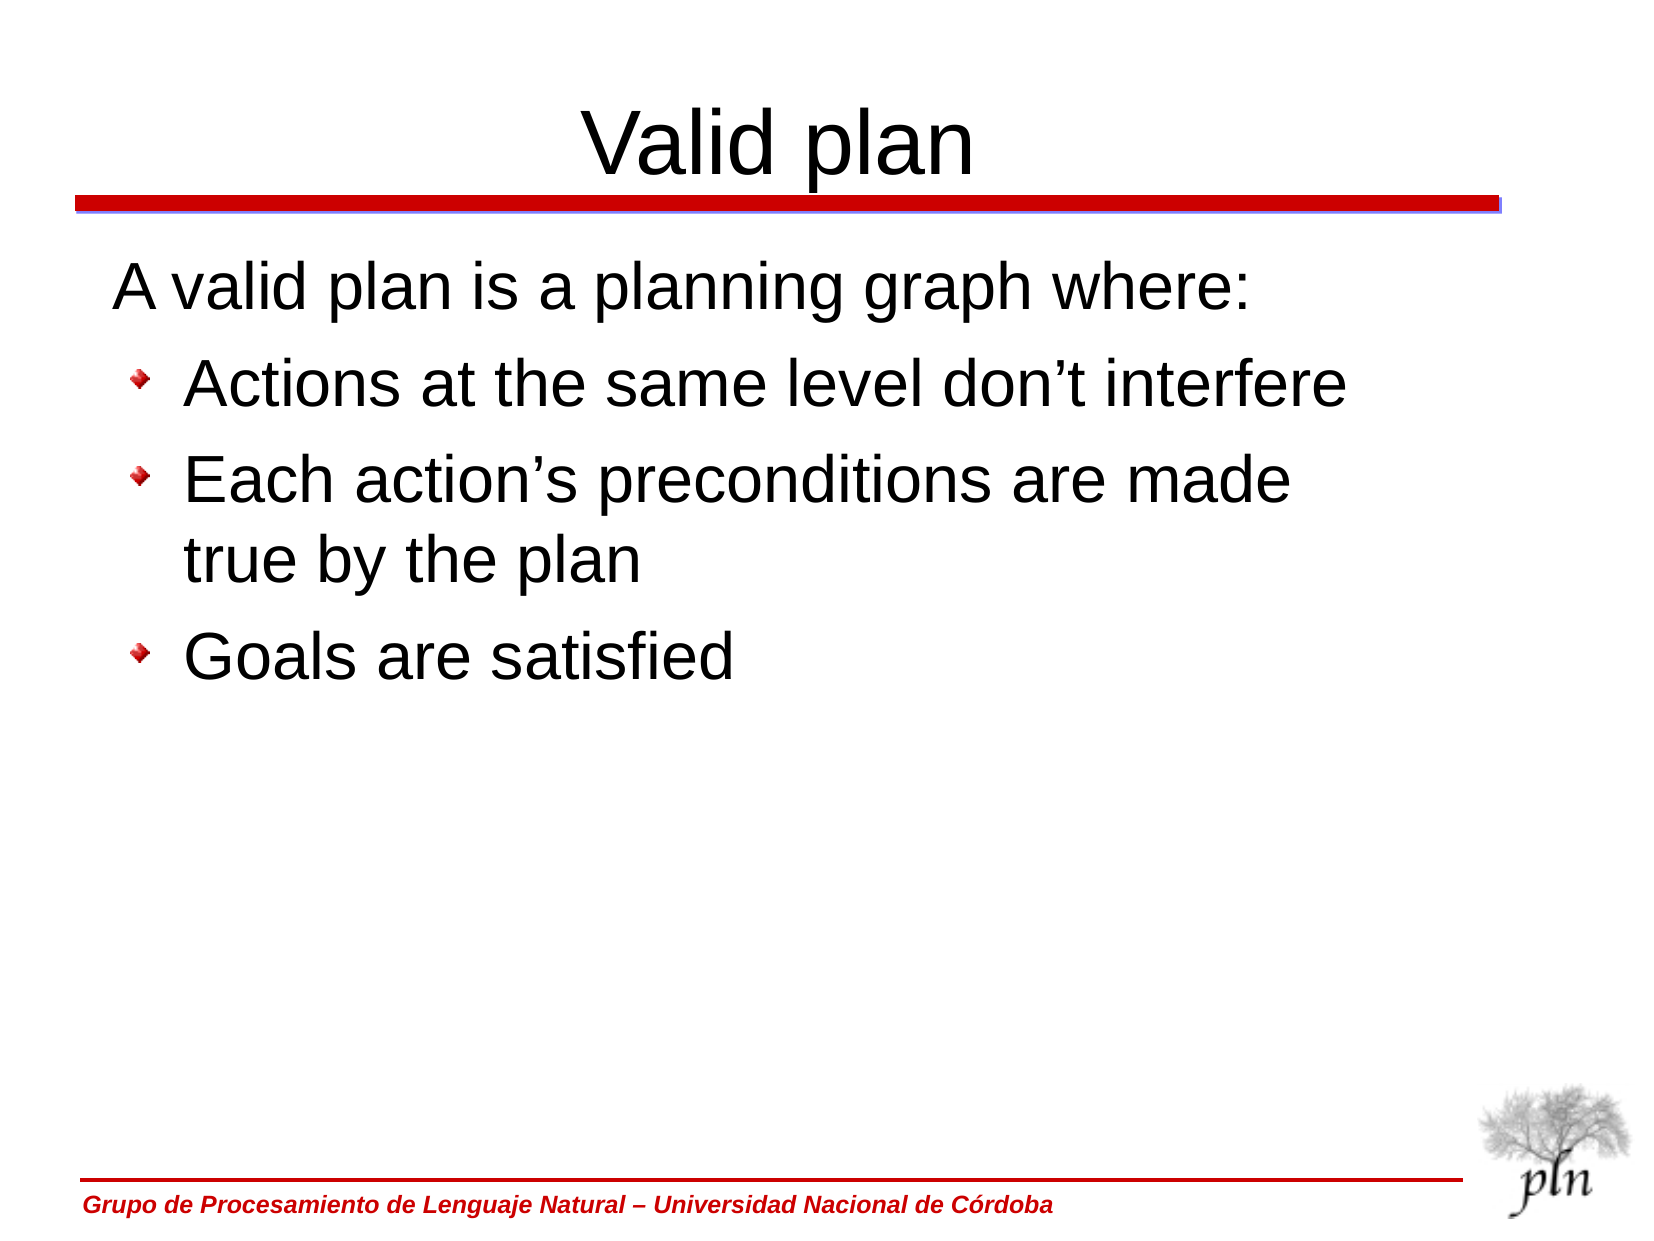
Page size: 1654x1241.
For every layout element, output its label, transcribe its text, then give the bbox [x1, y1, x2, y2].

picture [1477, 1083, 1635, 1219]
list A valid plan is a planning graph where: Actions at the same level don’t interfere Each action’s preconditions are made true by the plan Goals are satisfied [98, 235, 1426, 1013]
title Valid plan [100, 12, 1426, 200]
